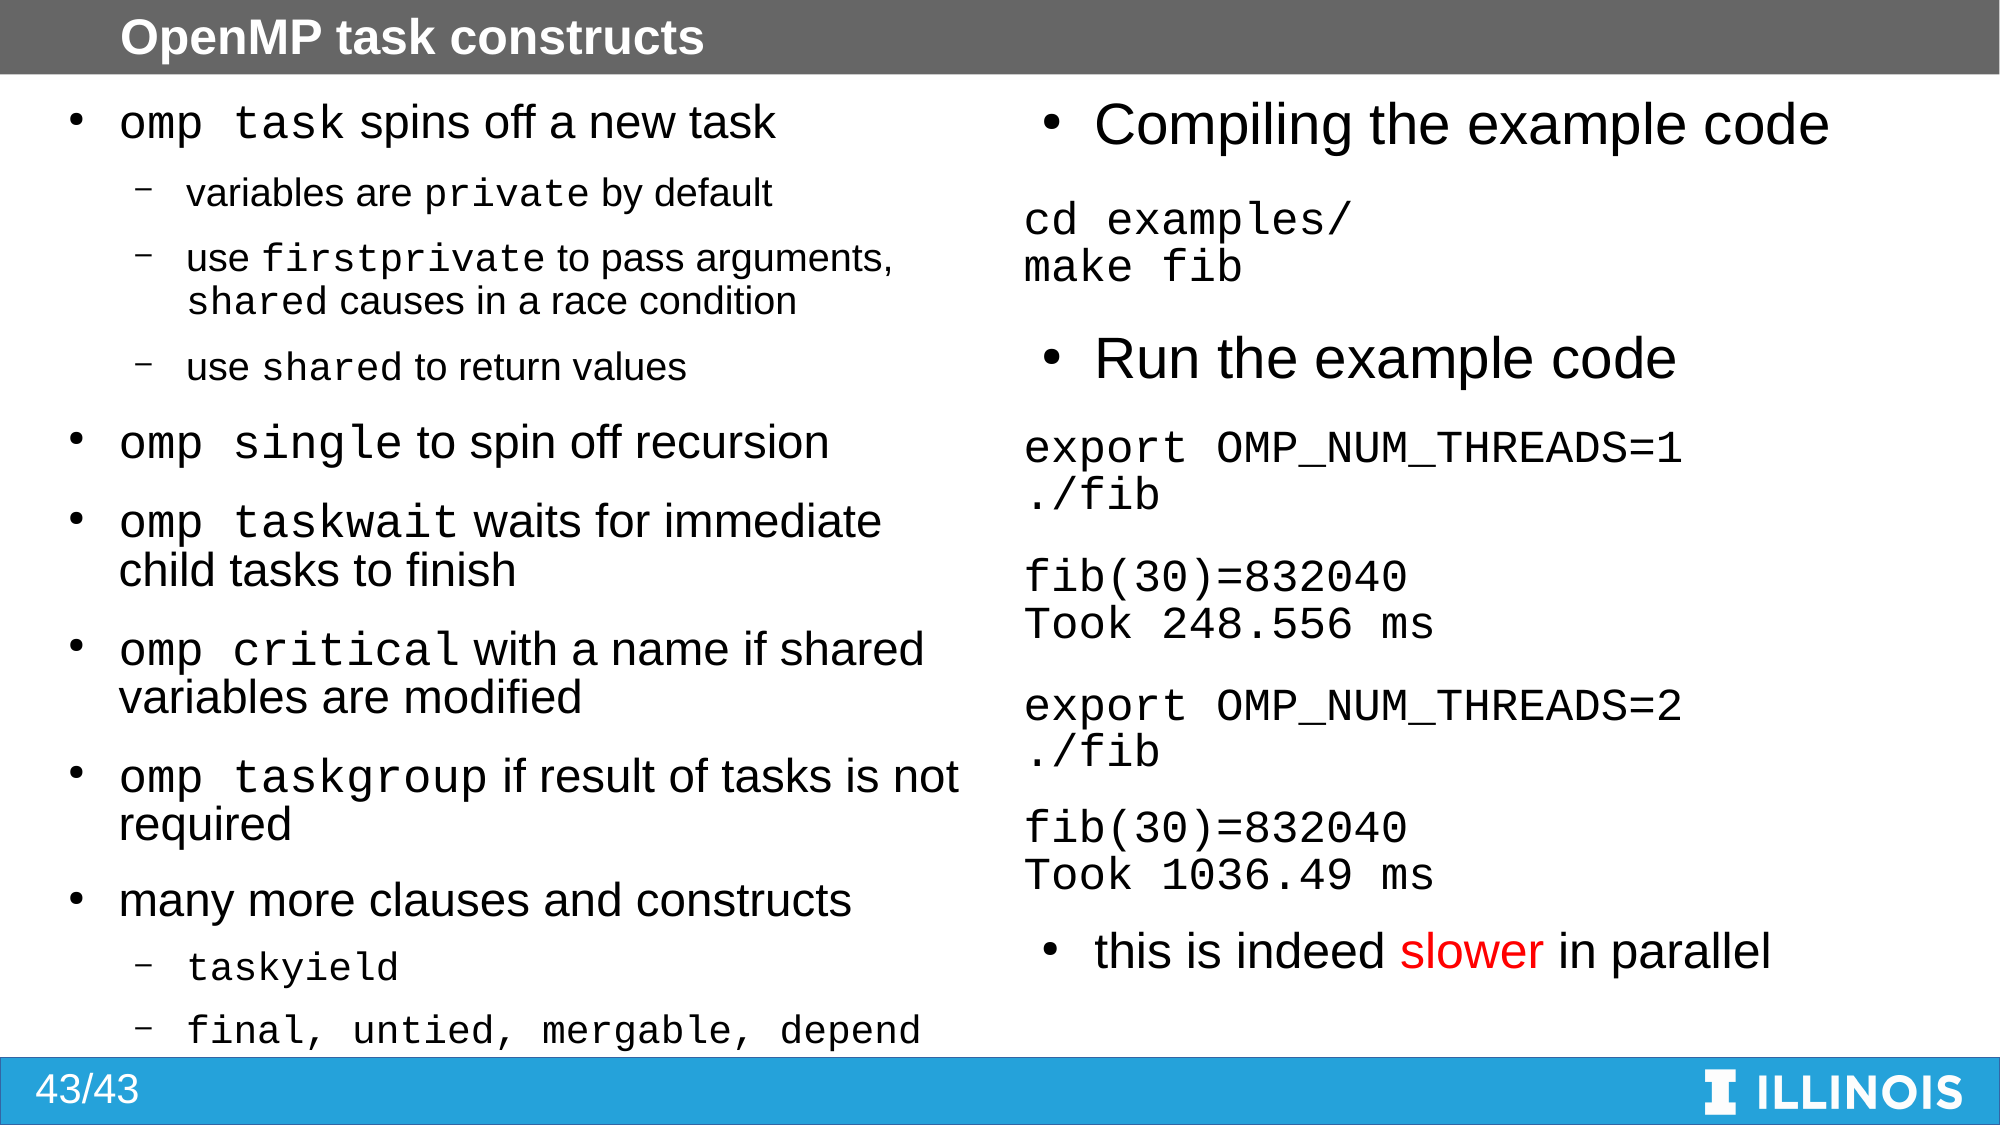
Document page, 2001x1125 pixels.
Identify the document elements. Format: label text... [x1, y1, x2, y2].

picture [1705, 1069, 1962, 1115]
title OpenMP task constructs [0, 0, 2000, 75]
list omp task spins off a new task variables are private by default use firstprivate to pass arguments, shared causes in a race condition use shared to return values omp single to spin off recursion omp taskwait waits for immediate child tasks to finish omp critical with a name if shared variables are modified omp taskgroup if result of tasks is not required many more clauses and constructs taskyield final, untied, mergable, depend [51, 97, 978, 1058]
list Compiling the example code cd examples/ make fib Run the example code export OMP_NUM_THREADS=1 ./fib fib(30)=832040 Took 248.556 ms export OMP_NUM_THREADS=2 ./fib fib(30)=832040 Took 1036.49 ms this is indeed slower in parallel [1023, 97, 1950, 1058]
